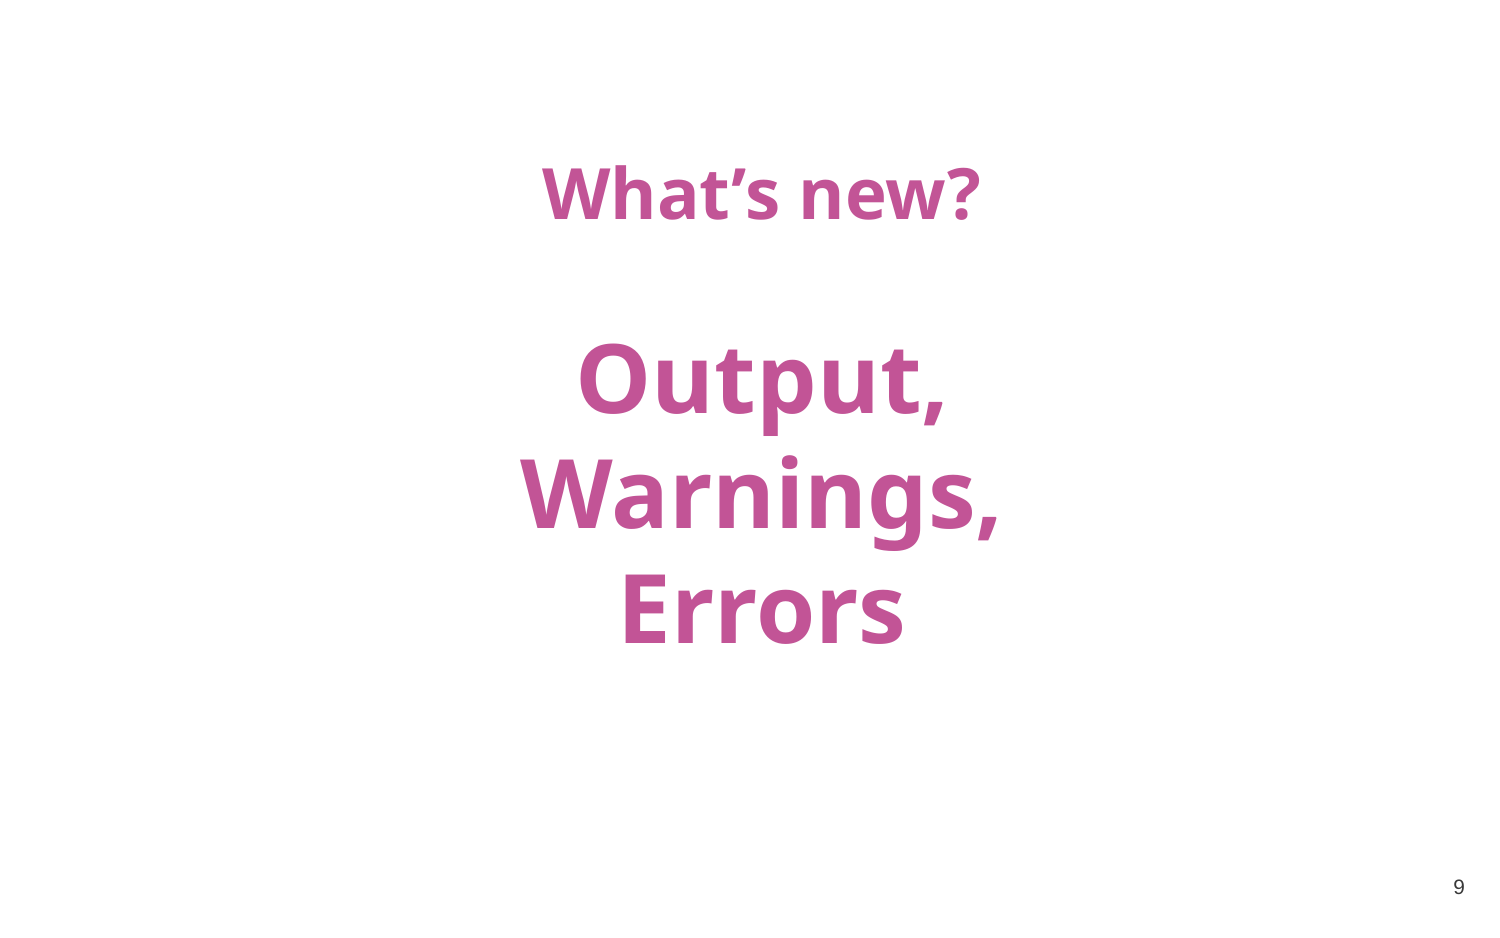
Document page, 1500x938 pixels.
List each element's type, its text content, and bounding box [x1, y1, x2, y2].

title What’s new? Output, Warnings, Errors [51, 117, 1474, 695]
slide_number <number> [1389, 849, 1480, 922]
